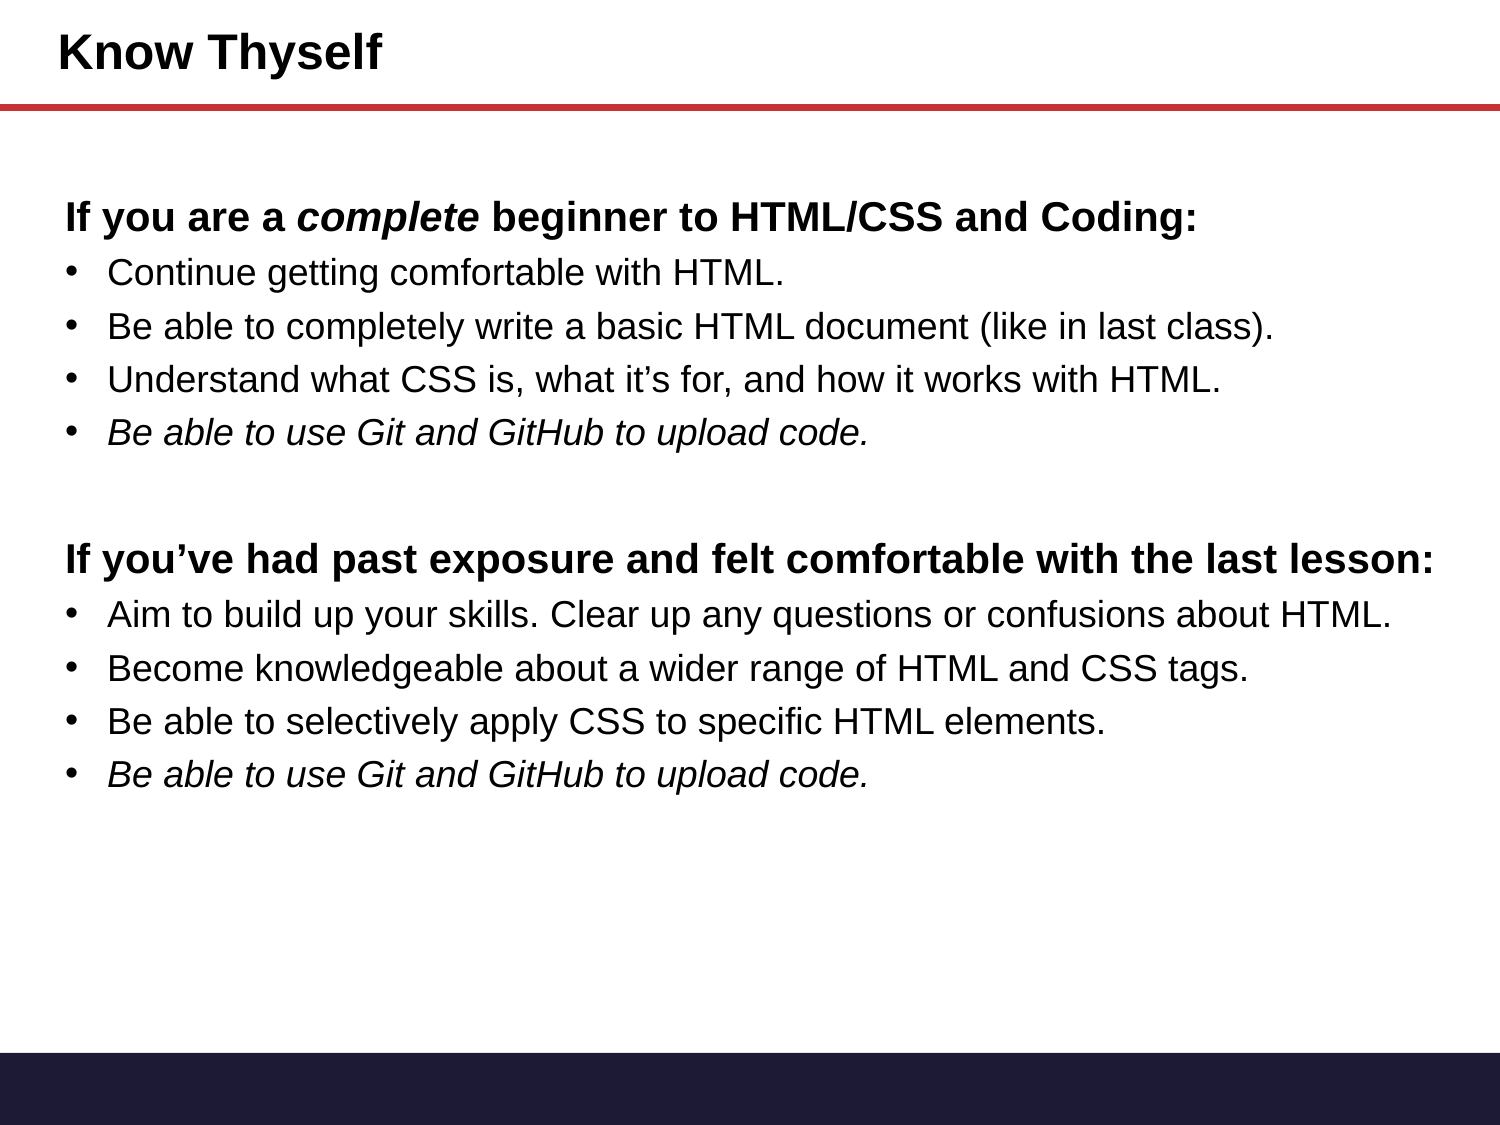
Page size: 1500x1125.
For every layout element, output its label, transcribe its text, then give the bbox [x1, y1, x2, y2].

title Know Thyself [50, 0, 948, 108]
text_box If you are a complete beginner to HTML/CSS and Coding: Continue getting comfortable with HTML. Be able to completely write a basic HTML document (like in last class). Understand what CSS is, what it’s for, and how it works with HTML. Be able to use Git and GitHub to upload code. If you’ve had past exposure and felt comfortable with the last lesson: Aim to build up your skills. Clear up any questions or confusions about HTML. Become knowledgeable about a wider range of HTML and CSS tags. Be able to selectively apply CSS to specific HTML elements. Be able to use Git and GitHub to upload code. [49, 174, 1484, 811]
